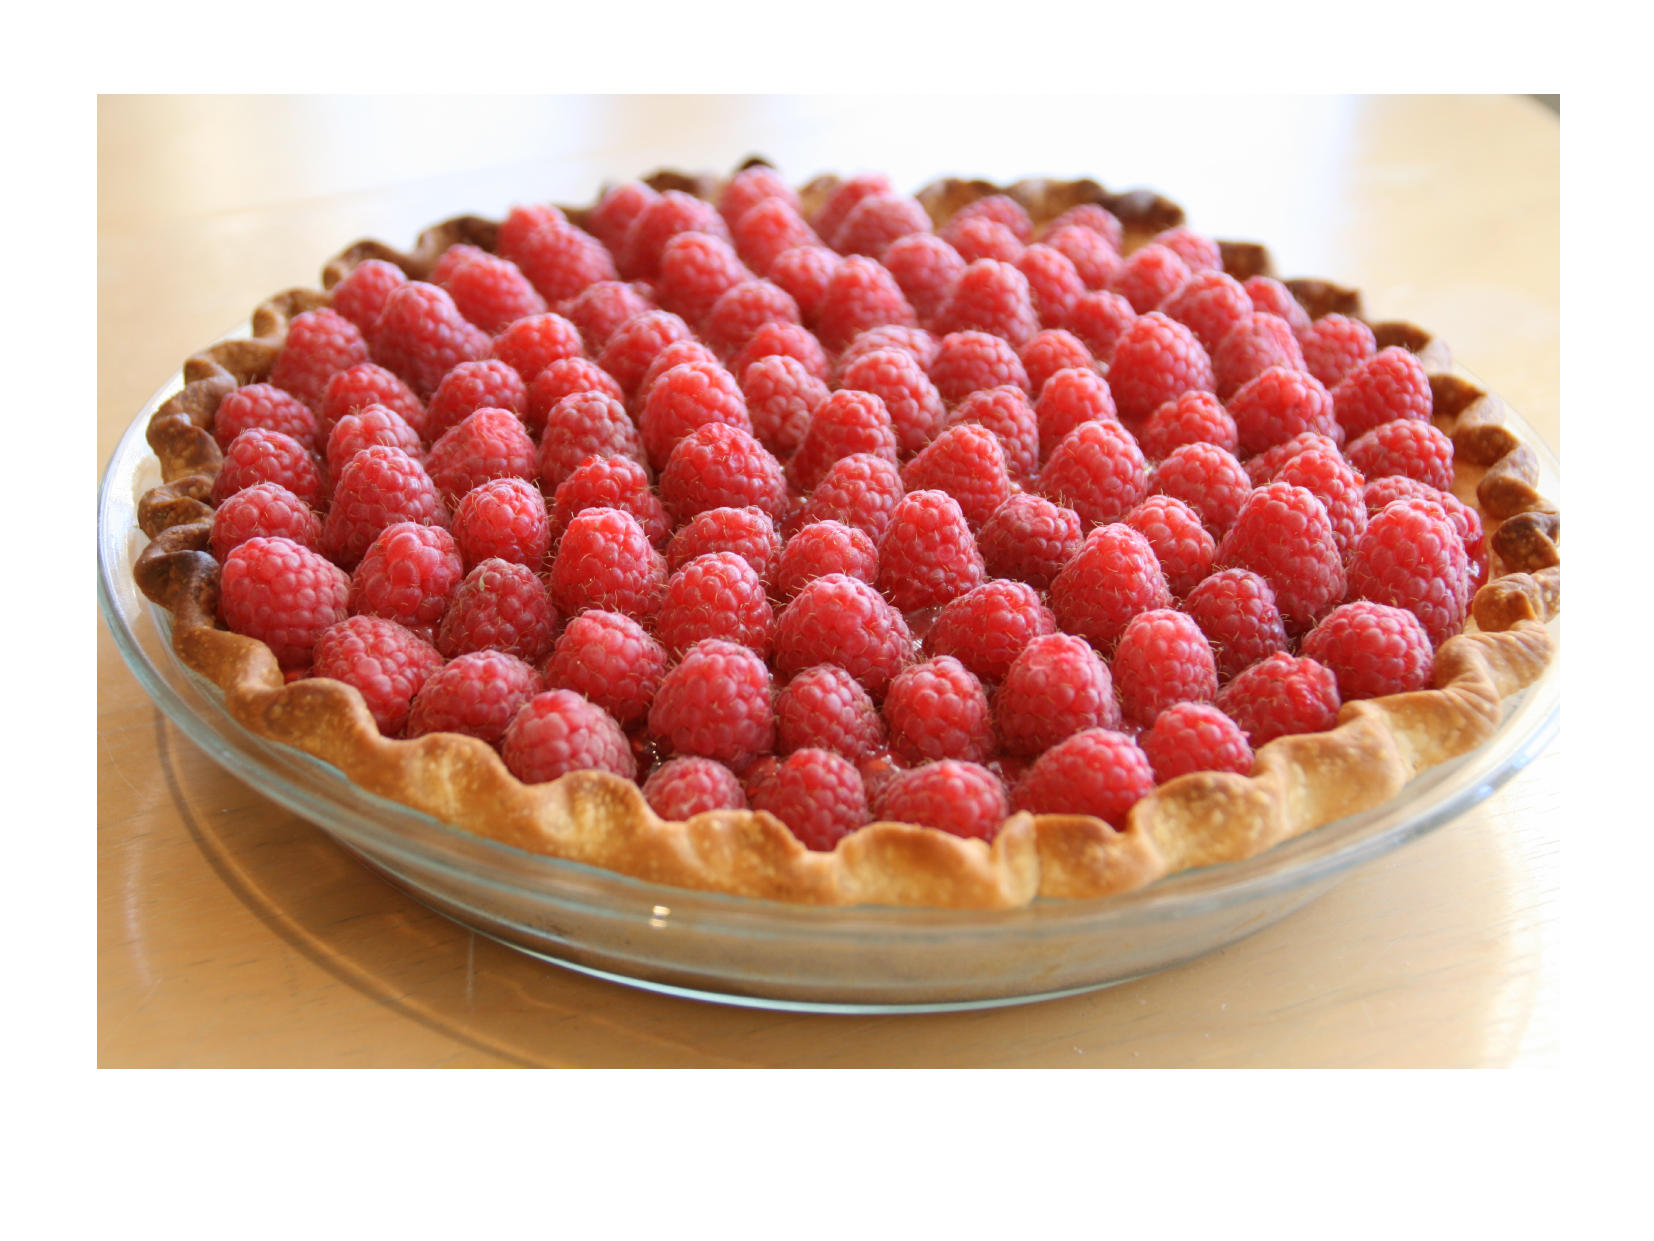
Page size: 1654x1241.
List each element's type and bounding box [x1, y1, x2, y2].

picture [97, 94, 1560, 1069]
